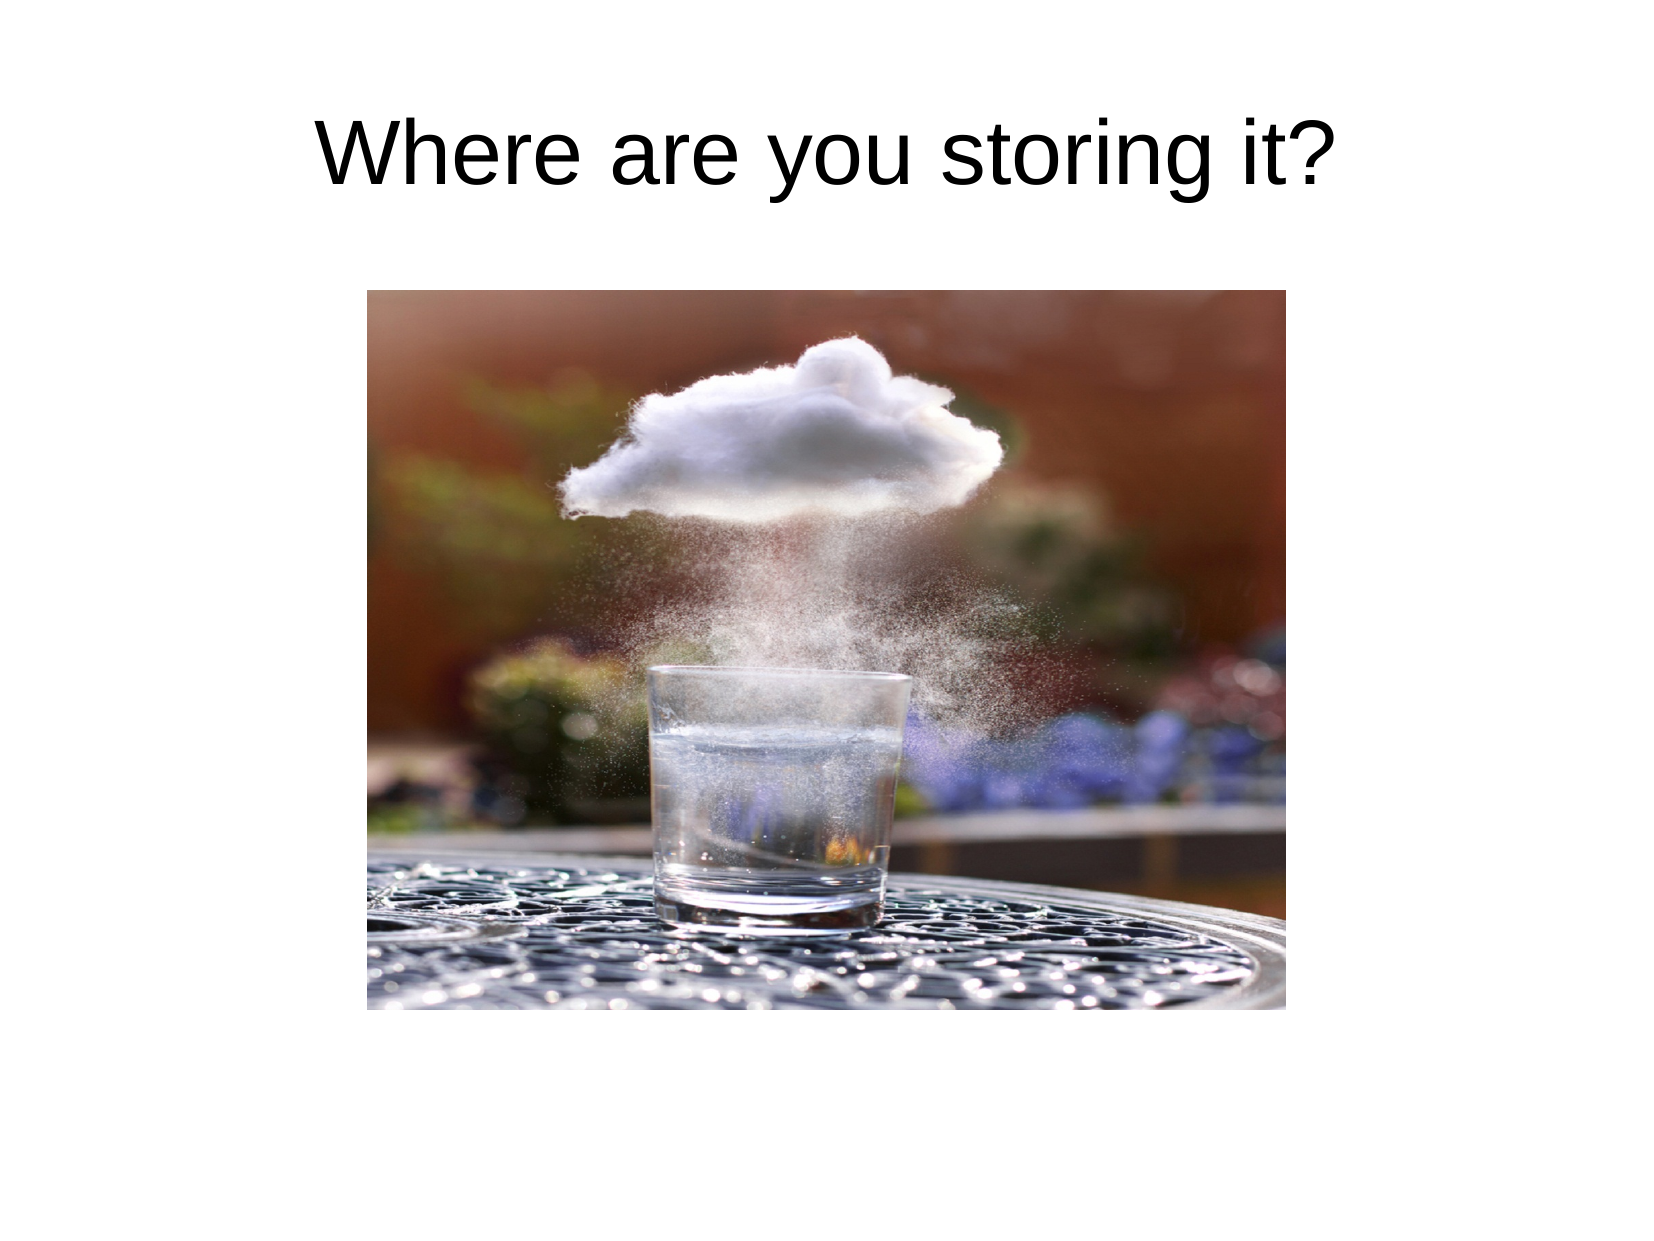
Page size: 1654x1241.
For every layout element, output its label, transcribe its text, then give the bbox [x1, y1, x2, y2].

picture [367, 290, 1286, 1010]
title Where are you storing it? [82, 49, 1571, 257]
